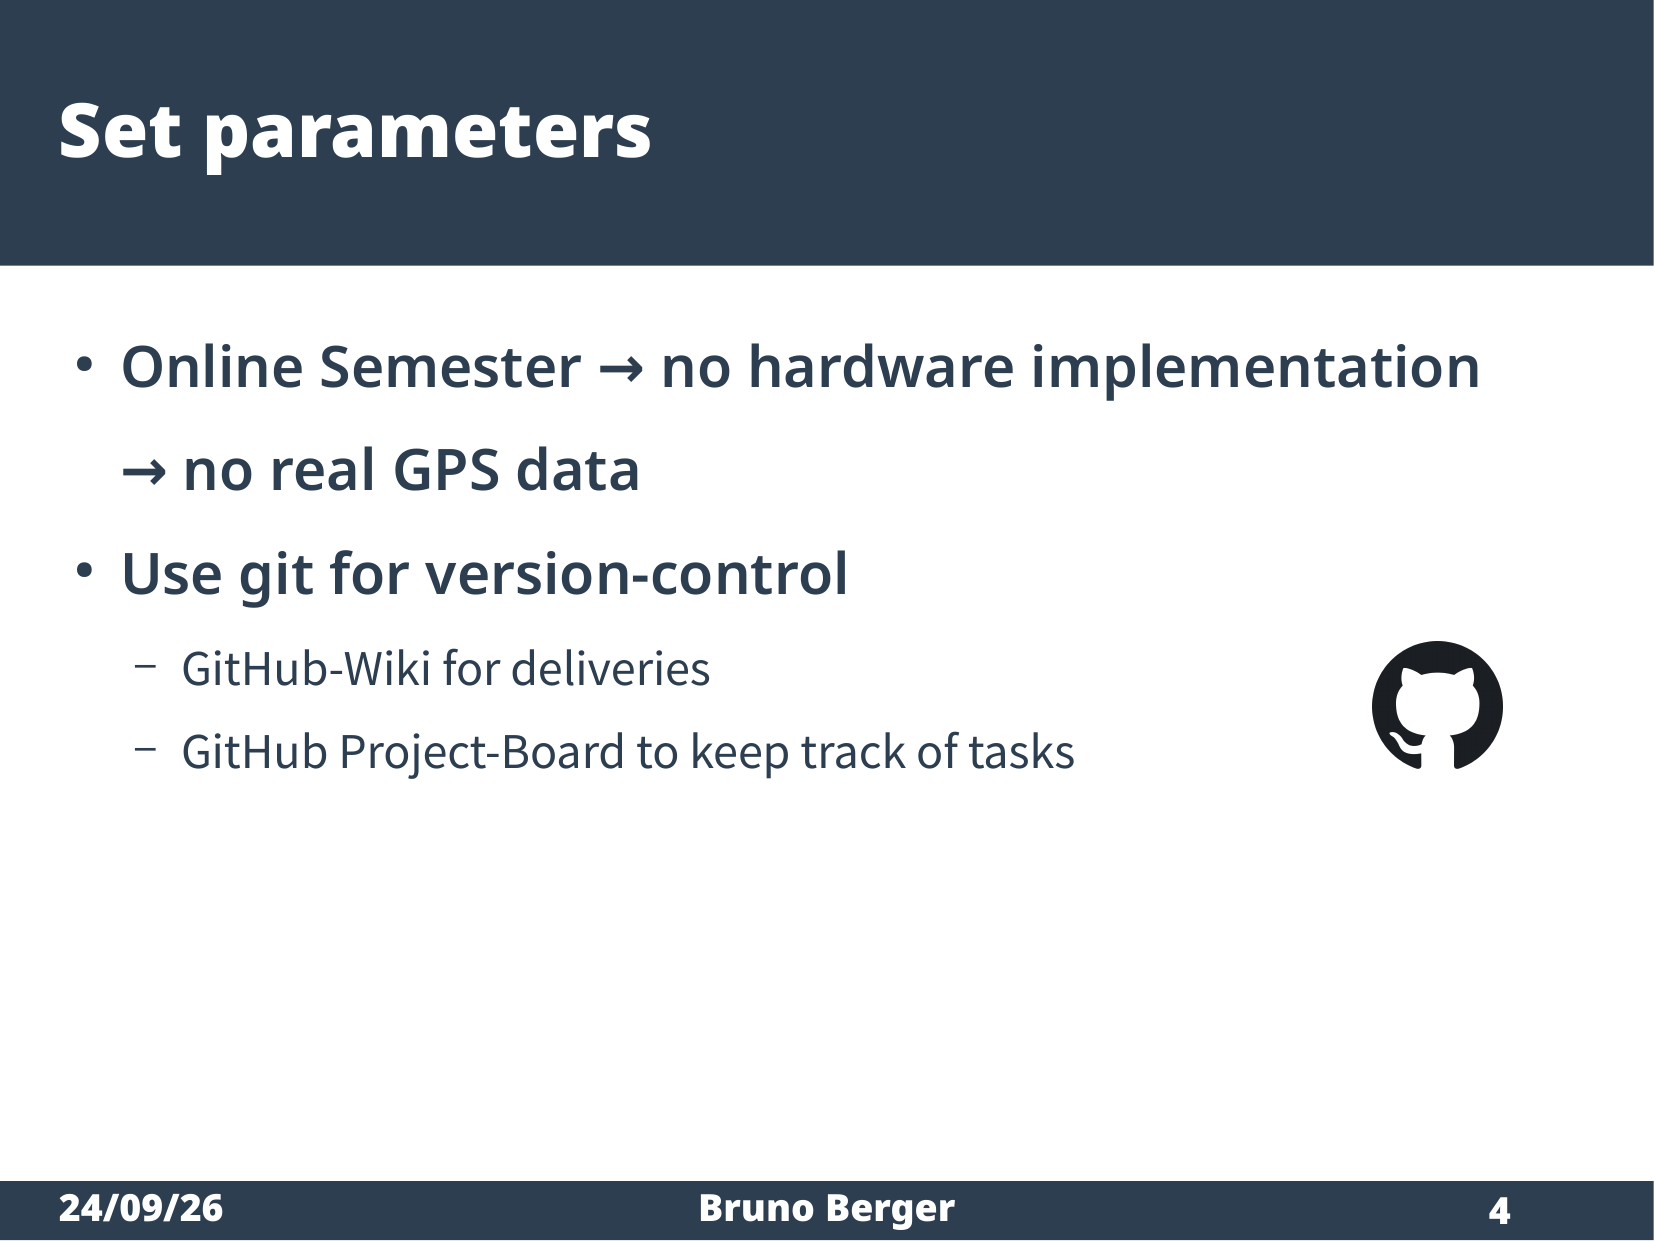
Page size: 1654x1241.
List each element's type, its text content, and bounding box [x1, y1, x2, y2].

title Set parameters [59, 49, 1595, 207]
list Online Semester → no hardware implementation → no real GPS data Use git for version-control GitHub-Wiki for deliveries GitHub Project-Board to keep track of tasks [59, 326, 1595, 793]
picture [1372, 641, 1503, 772]
